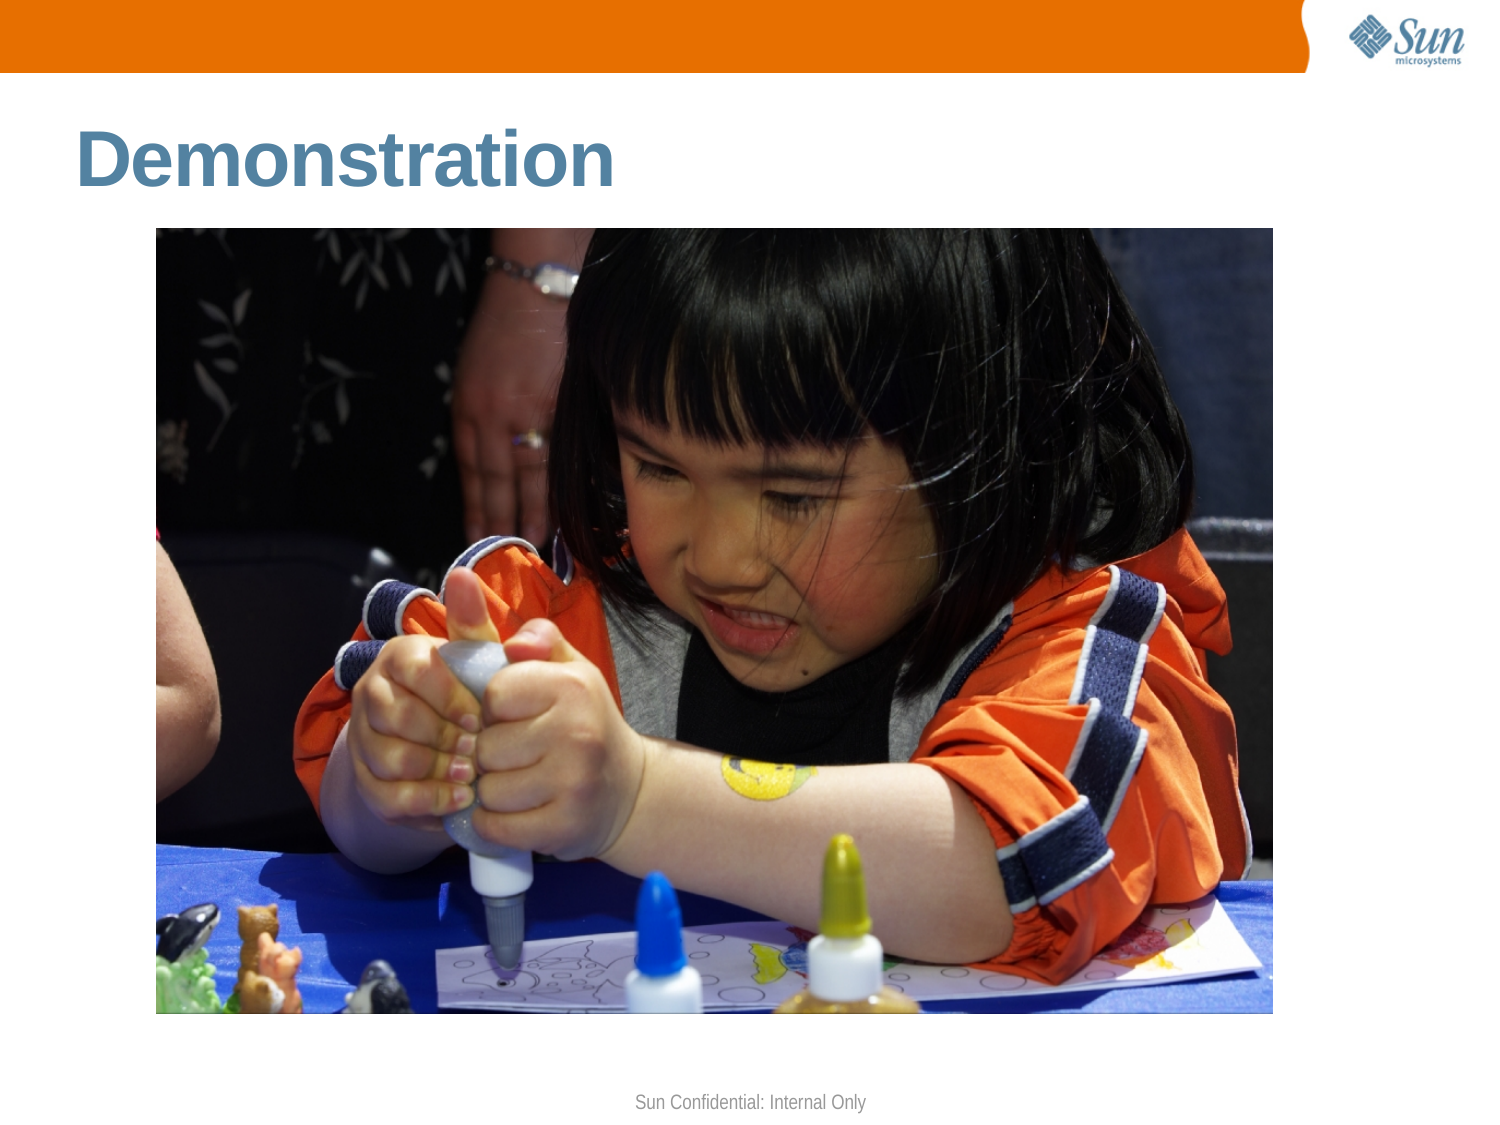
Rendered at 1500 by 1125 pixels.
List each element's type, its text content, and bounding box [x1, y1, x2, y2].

picture [0, 0, 1500, 73]
title Demonstration [75, 123, 1437, 227]
picture [156, 228, 1273, 1014]
